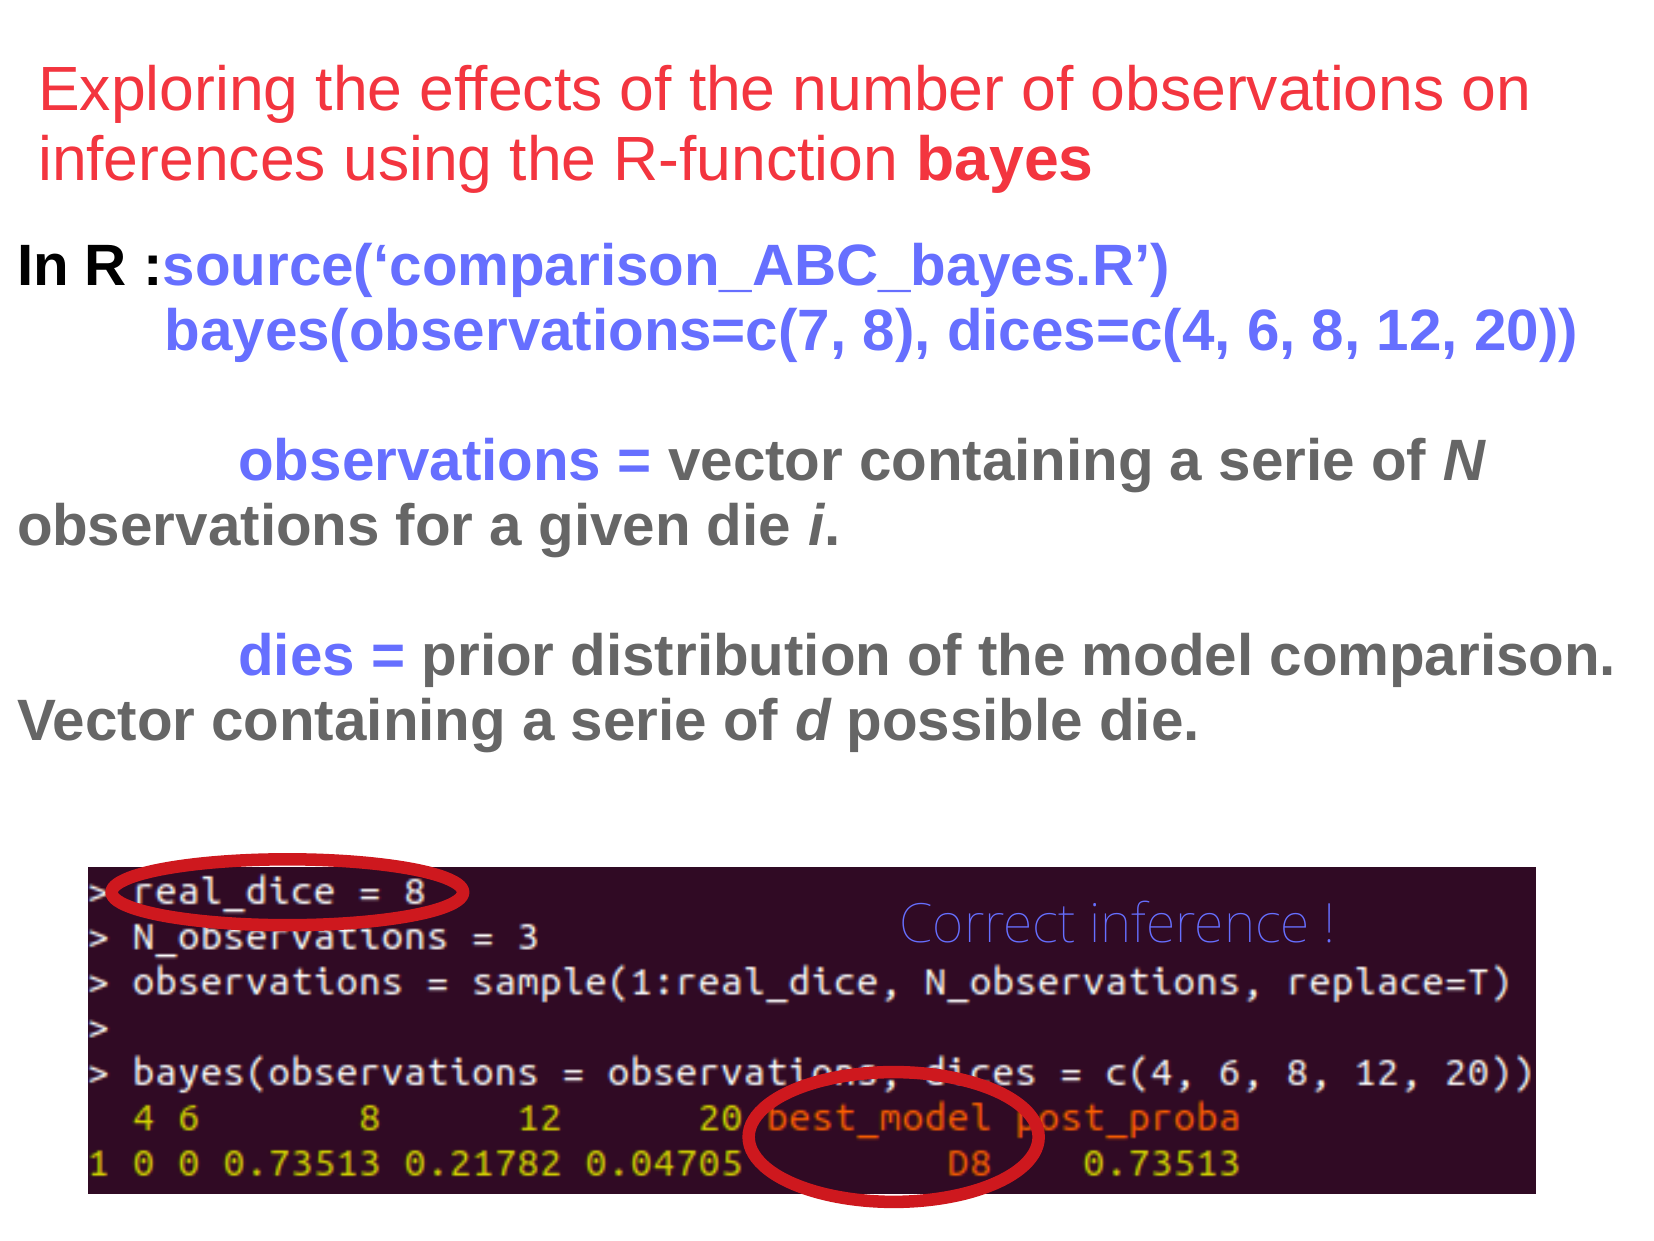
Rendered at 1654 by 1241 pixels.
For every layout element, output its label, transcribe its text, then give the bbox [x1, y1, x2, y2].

picture [119, 867, 456, 918]
picture [88, 867, 1536, 1194]
picture [755, 1079, 1032, 1194]
text_box Exploring the effects of the number of observations on inferences using the R-function bayes [23, 46, 1647, 201]
text_box In R :source(‘comparison_ABC_bayes.R’) bayes(observations=c(7, 8), dices=c(4, 6, 8, 12, 20)) observations = vector containing a serie of N observations for a given die i. dies = prior distribution of the model comparison. Vector containing a serie of d possible die. [2, 225, 1650, 826]
text_box Correct inference ! [885, 876, 1362, 953]
